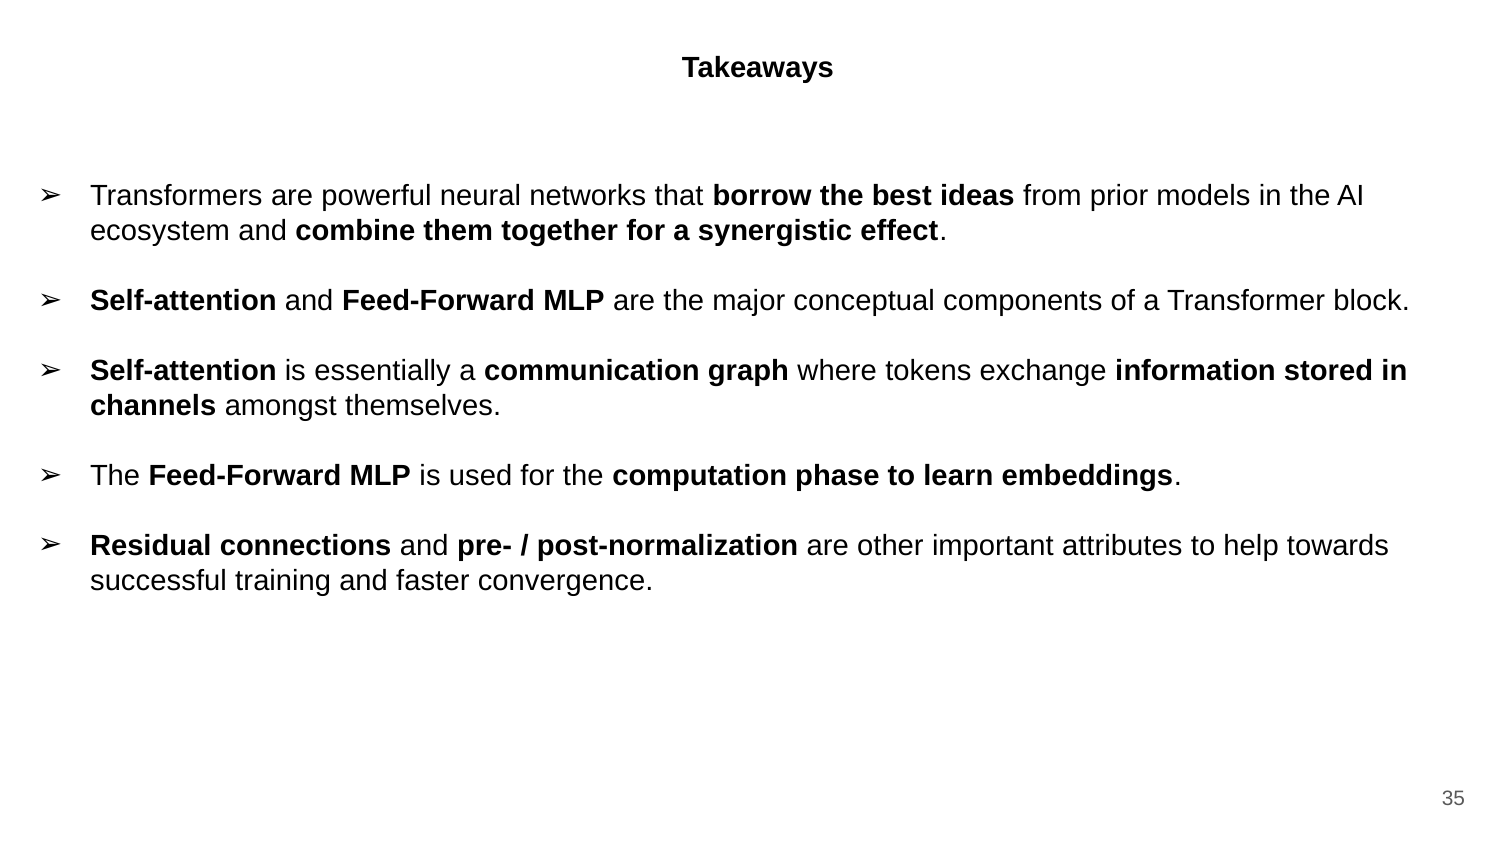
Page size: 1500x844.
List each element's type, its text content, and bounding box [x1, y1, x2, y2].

slide_number <number> [1389, 764, 1480, 830]
text_box Takeaways [666, 33, 851, 104]
text_box Transformers are powerful neural networks that borrow the best ideas from prior models in the AI ecosystem and combine them together for a synergistic effect. Self-attention and Feed-Forward MLP are the major conceptual components of a Transformer block. Self-attention is essentially a communication graph where tokens exchange information stored in channels amongst themselves. The Feed-Forward MLP is used for the computation phase to learn embeddings. Residual connections and pre- / post-normalization are other important attributes to help towards successful training and faster convergence. [0, 161, 1487, 636]
